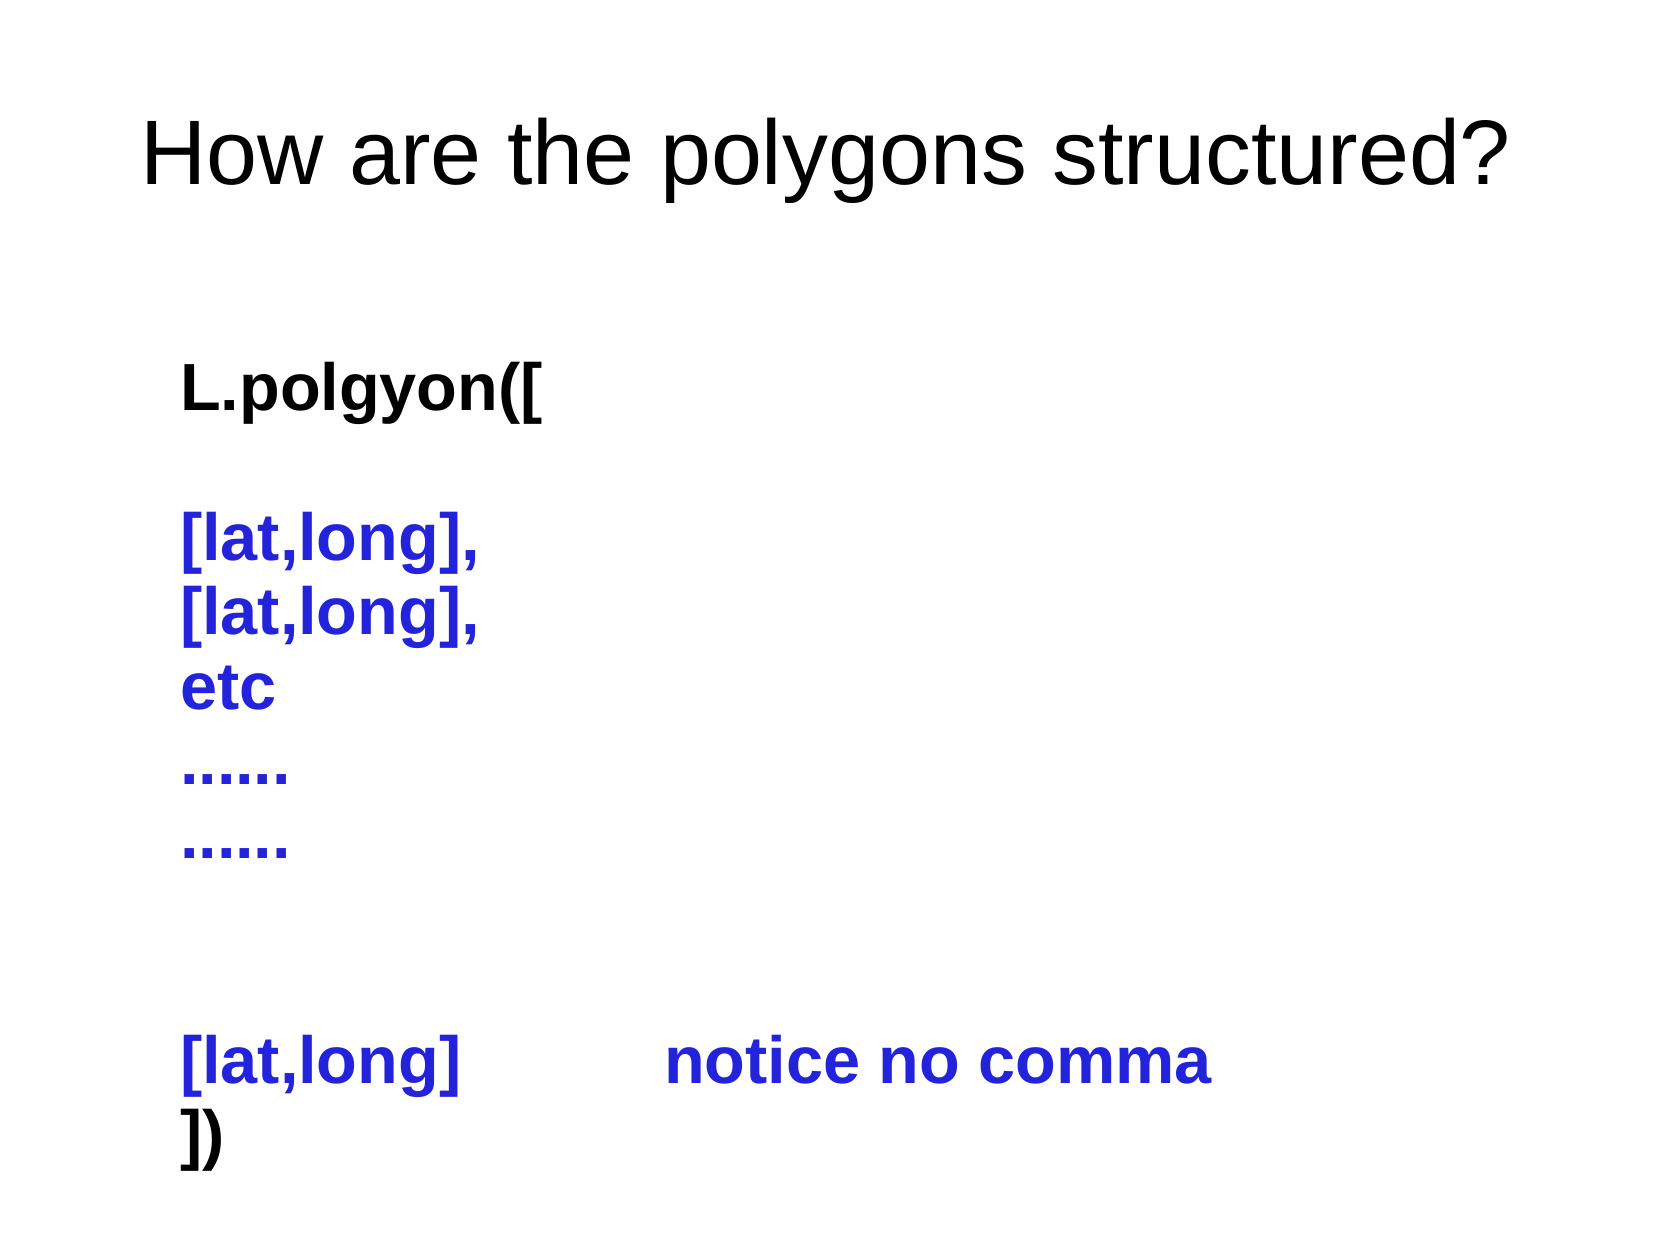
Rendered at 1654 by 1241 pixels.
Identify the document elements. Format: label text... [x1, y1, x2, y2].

title How are the polygons structured? [82, 49, 1571, 257]
text_box L.polgyon([ [lat,long], [lat,long], etc ...... ...... [lat,long] notice no comma ]) [165, 342, 1359, 1180]
